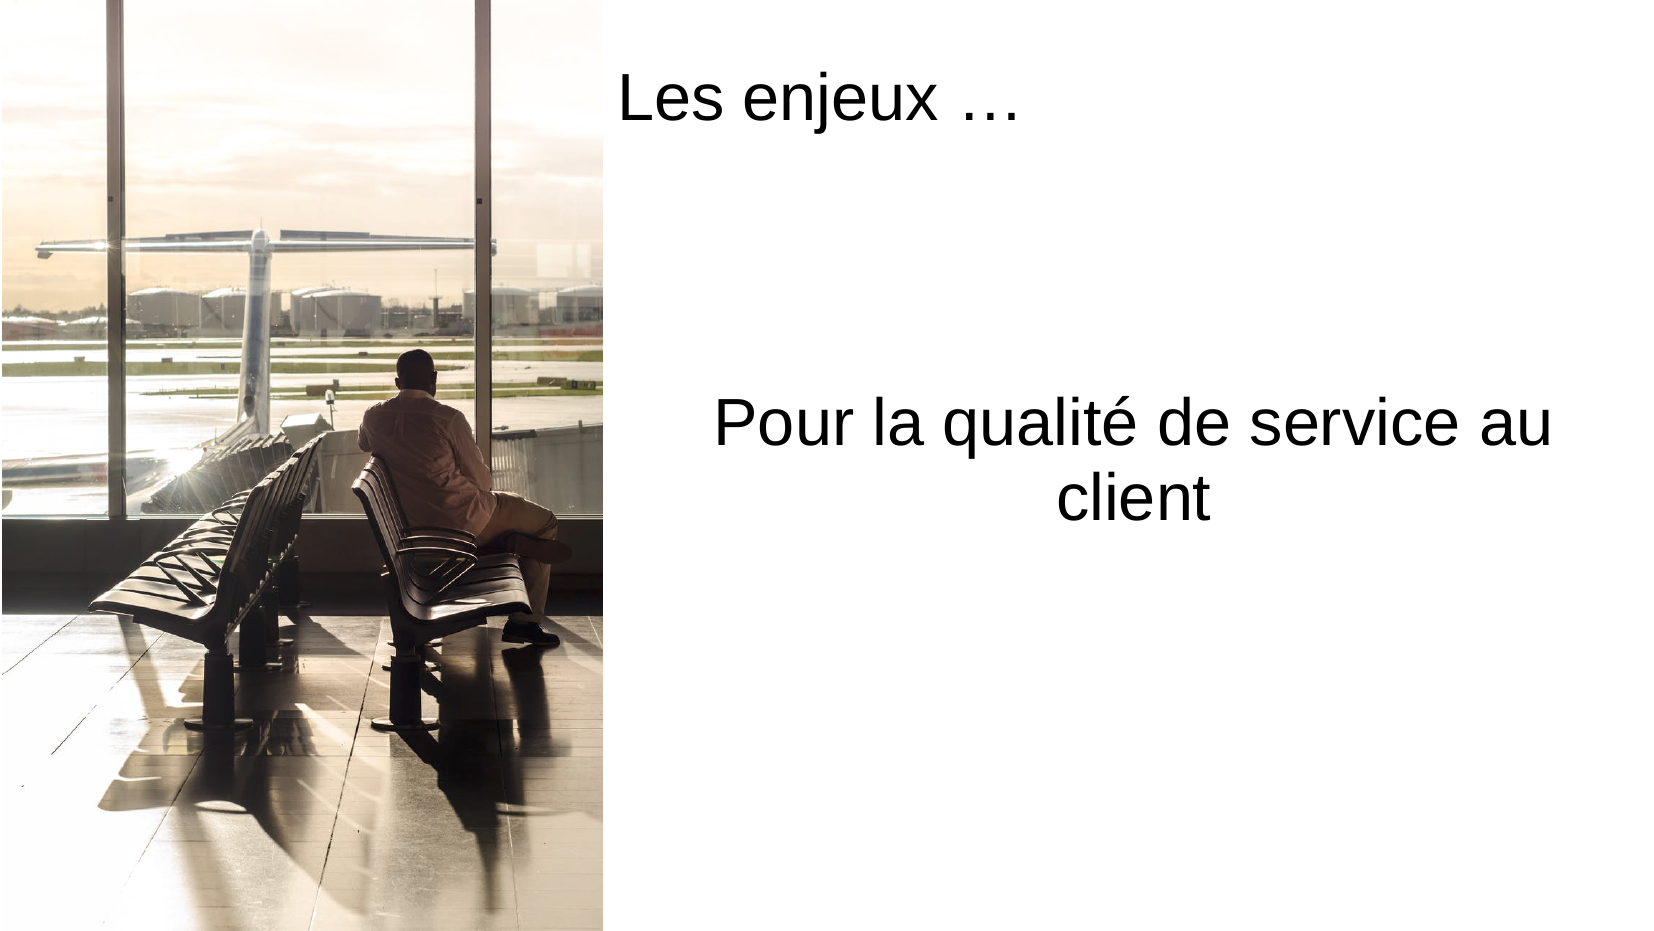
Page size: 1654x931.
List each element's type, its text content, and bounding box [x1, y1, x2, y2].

text_box Pour la qualité de service au client [661, 377, 1607, 544]
text_box Les enjeux … [602, 52, 1300, 142]
picture [2, 0, 603, 931]
